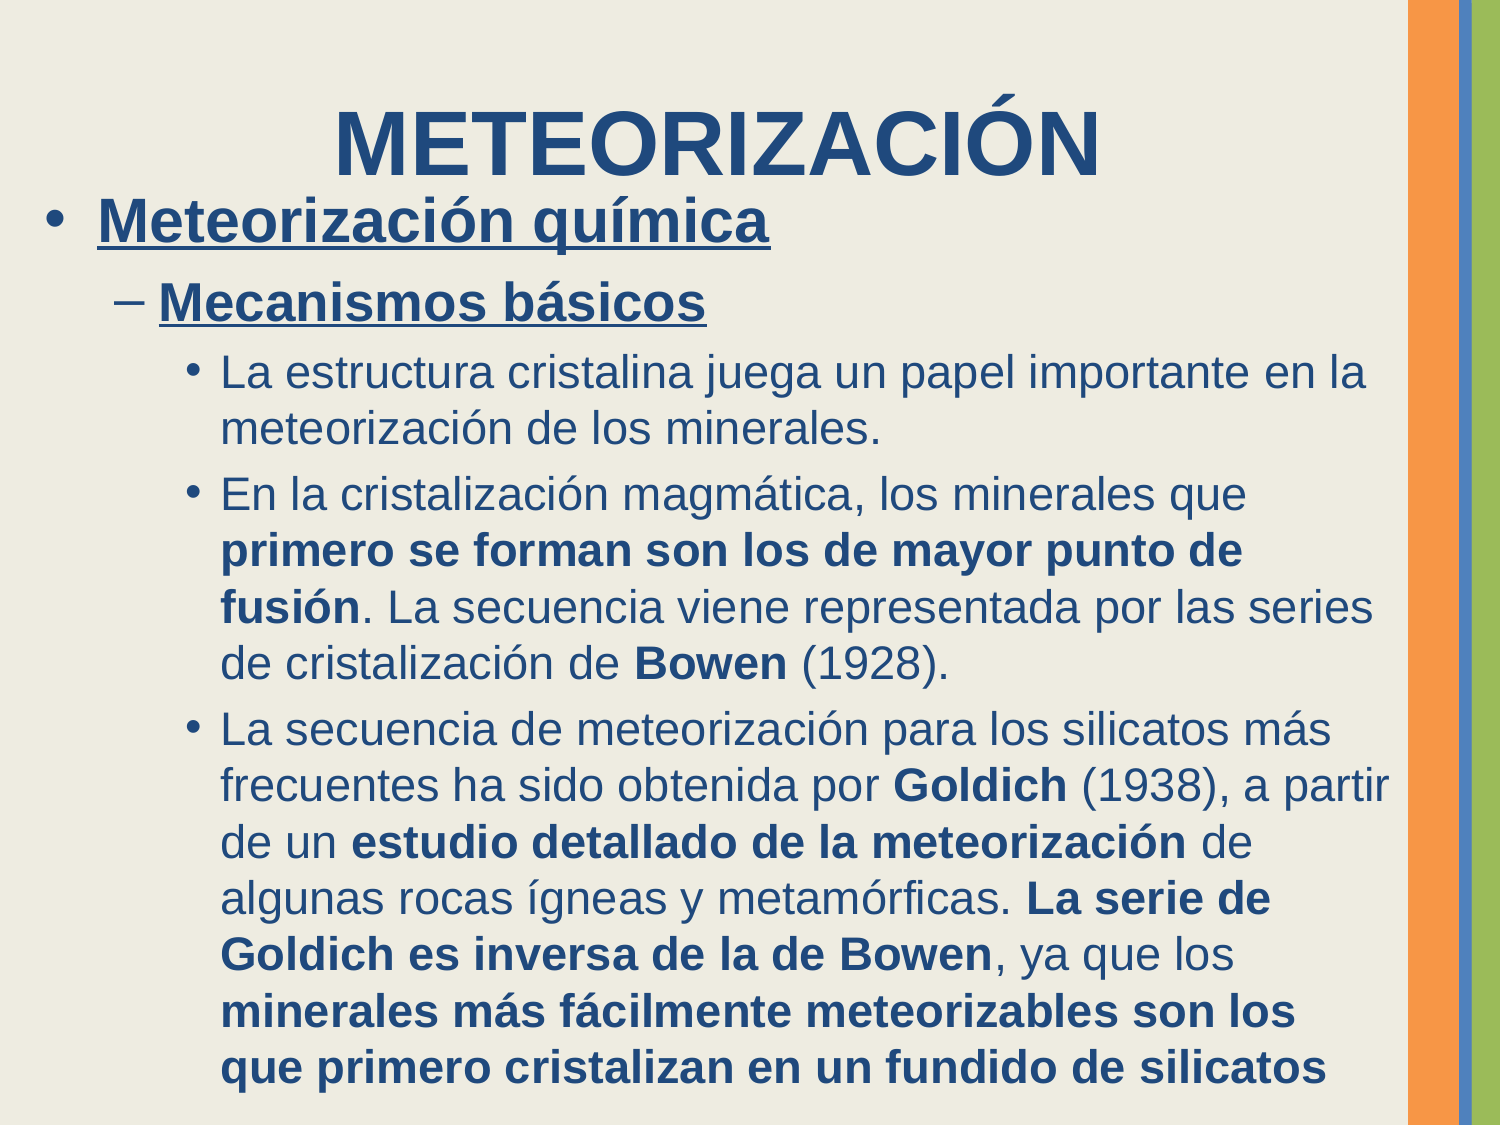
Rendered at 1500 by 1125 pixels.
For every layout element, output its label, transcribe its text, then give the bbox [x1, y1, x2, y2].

title meteorización [29, 45, 1408, 172]
list Meteorización química Mecanismos básicos La estructura cristalina juega un papel importante en la meteorización de los minerales. En la cristalización magmática, los minerales que primero se forman son los de mayor punto de fusión. La secuencia viene representada por las series de cristalización de Bowen (1928). La secuencia de meteorización para los silicatos más frecuentes ha sido obtenida por Goldich (1938), a partir de un estudio detallado de la meteorización de algunas rocas ígneas y metamórficas. La serie de Goldich es inversa de la de Bowen, ya que los minerales más fácilmente meteorizables son los que primero cristalizan en un fundido de silicatos [29, 172, 1408, 1102]
